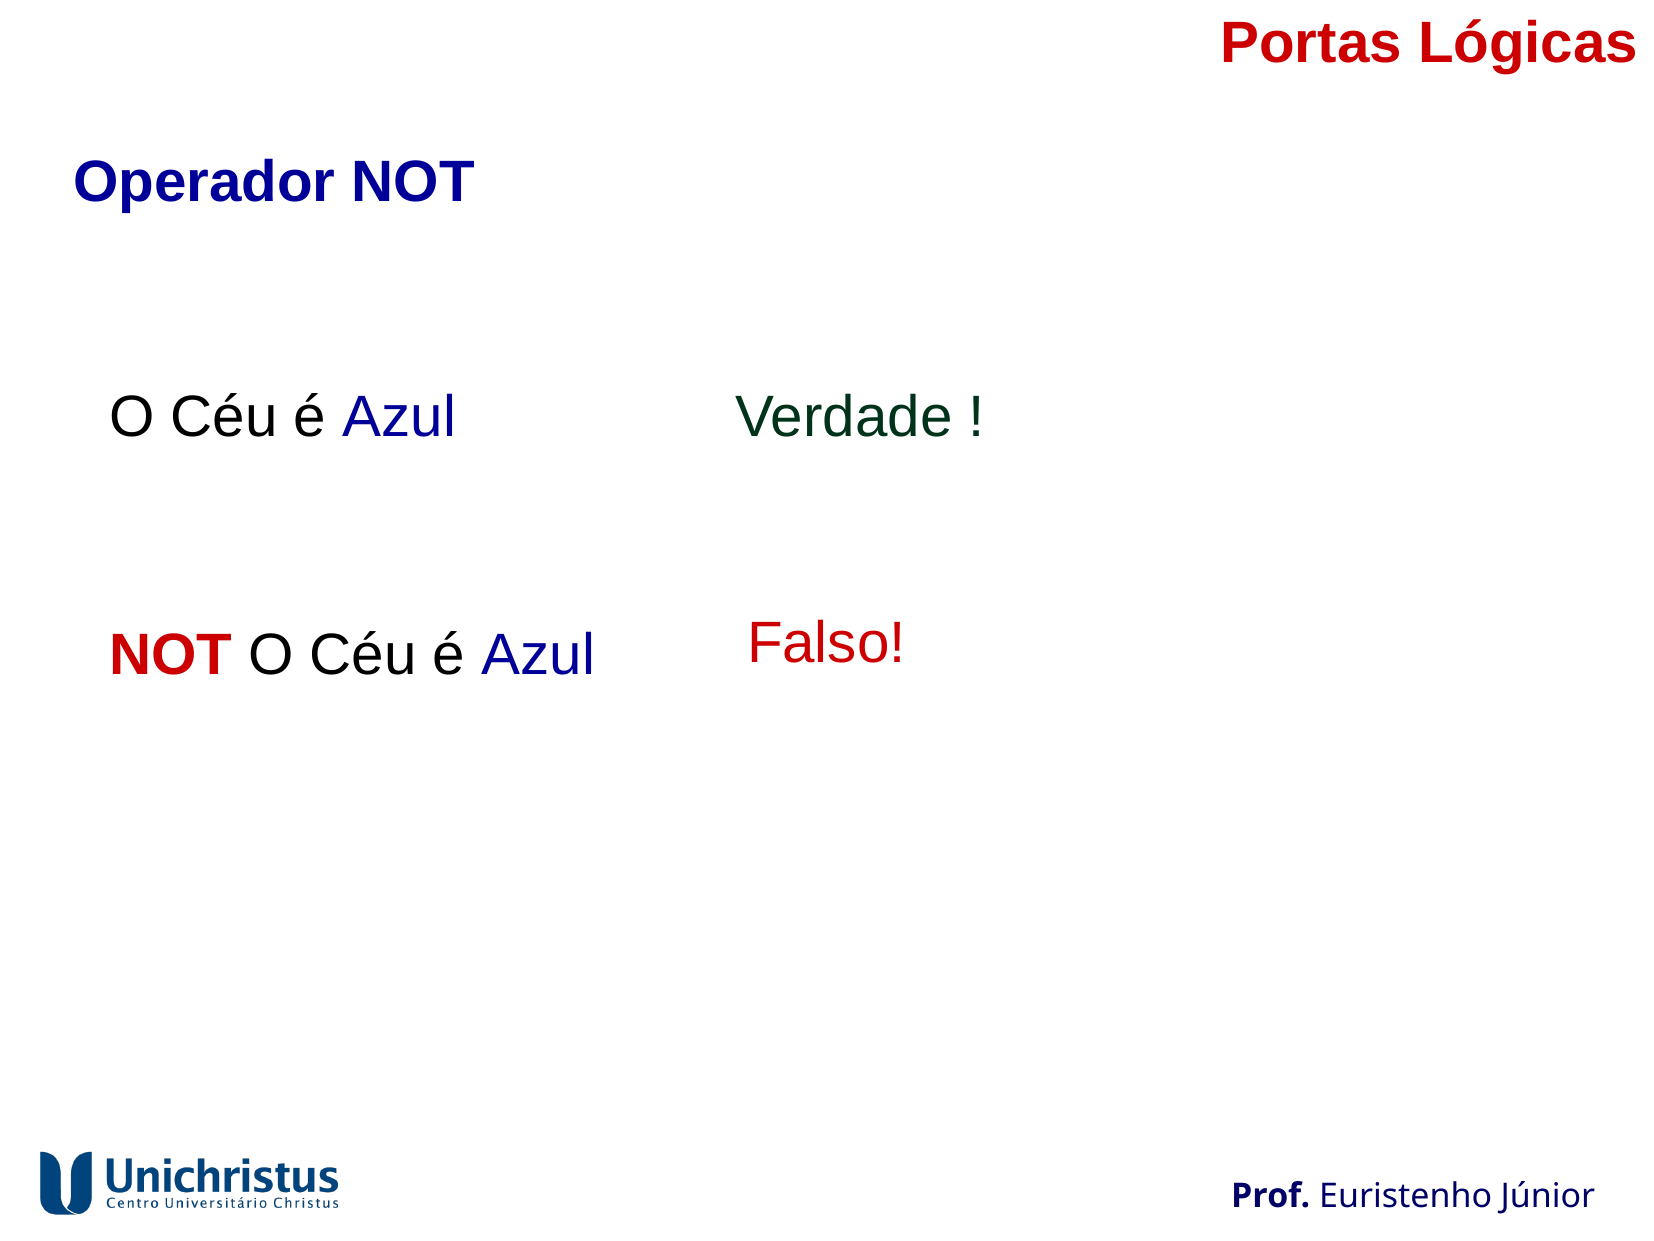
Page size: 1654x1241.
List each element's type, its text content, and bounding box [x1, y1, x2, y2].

text_box Falso! [732, 602, 1052, 688]
text_box Verdade ! [720, 375, 1040, 461]
text_box O Céu é Azul [94, 375, 544, 461]
text_box Prof. Euristenho Júnior [1216, 1163, 1654, 1224]
text_box Operador NOT [59, 141, 607, 234]
picture [35, 1148, 343, 1217]
text_box NOT O Céu é Azul [94, 614, 674, 760]
text_box Portas Lógicas [1205, 2, 1654, 95]
